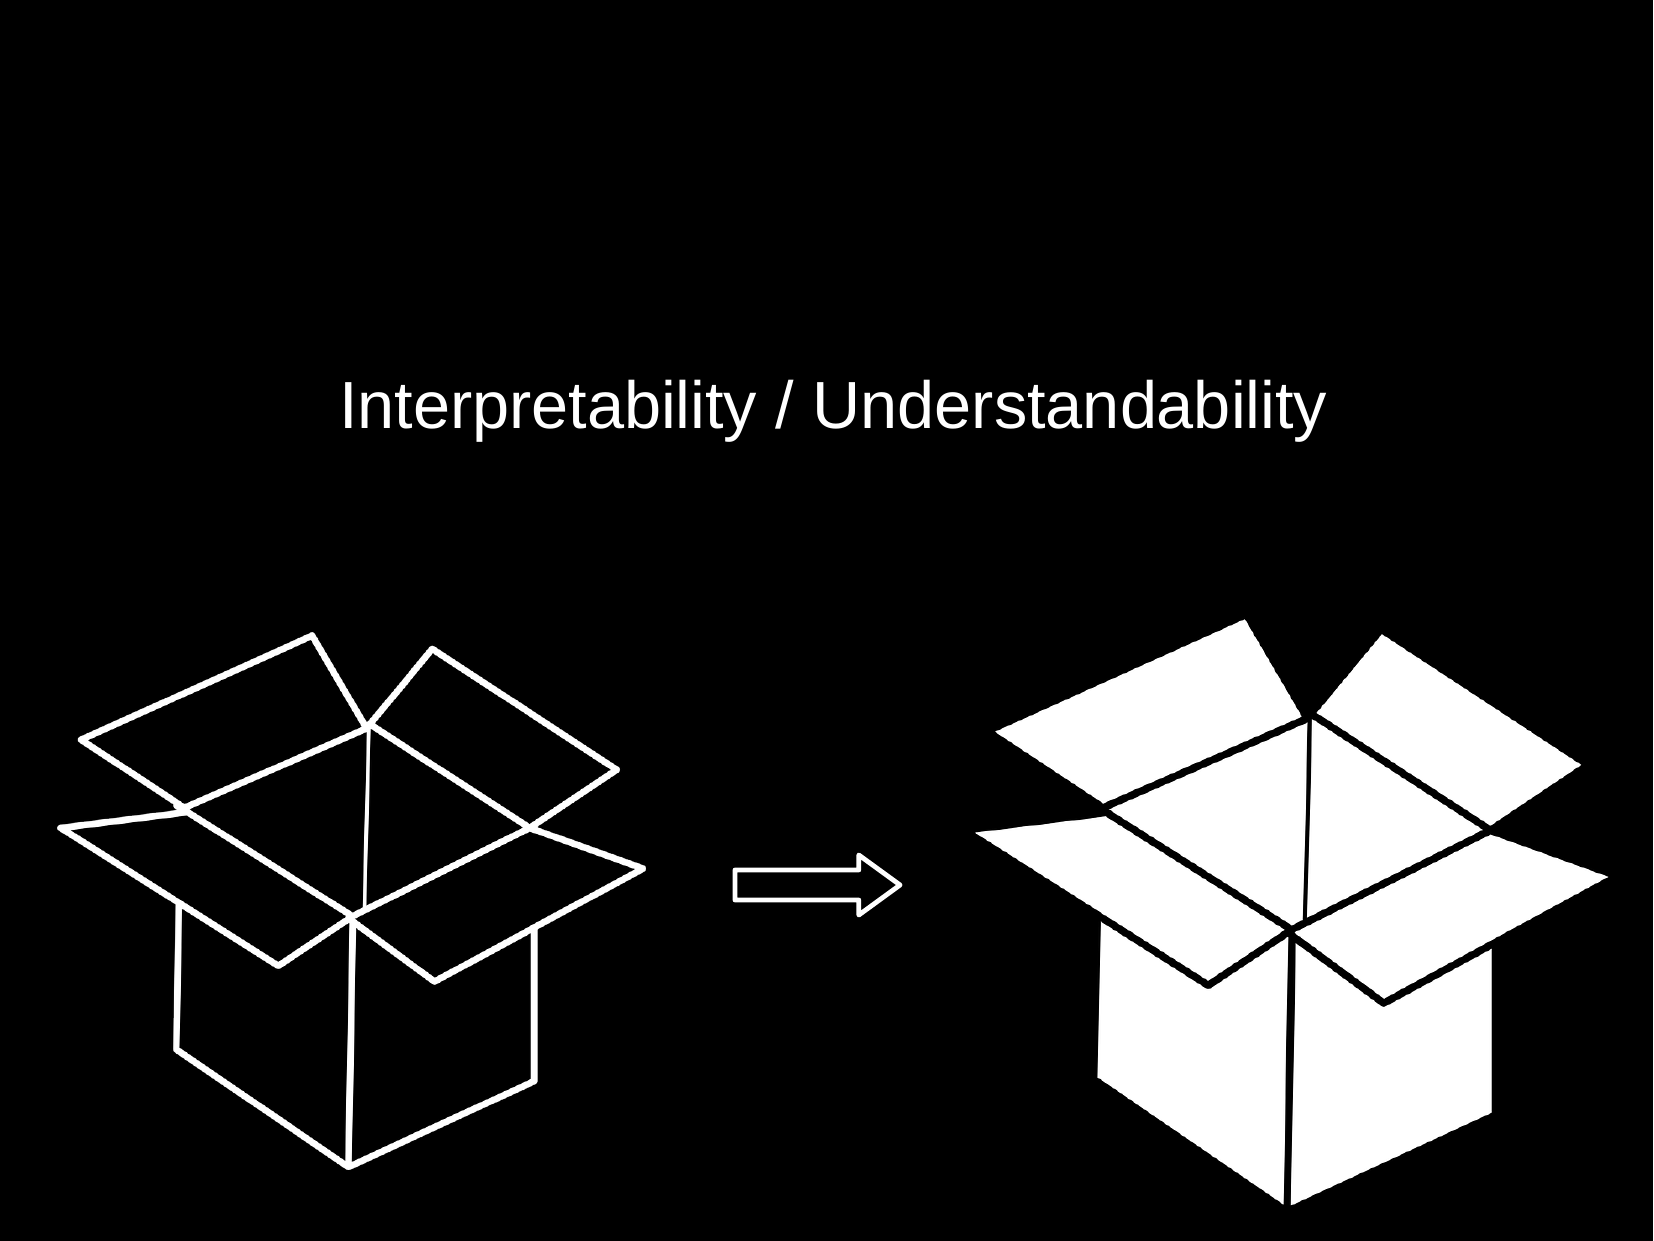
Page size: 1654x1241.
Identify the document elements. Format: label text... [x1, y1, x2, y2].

subtitle Interpretability / Understandability [90, 0, 1578, 886]
picture [57, 632, 646, 1171]
picture [960, 610, 1621, 1216]
text_box [735, 855, 901, 916]
